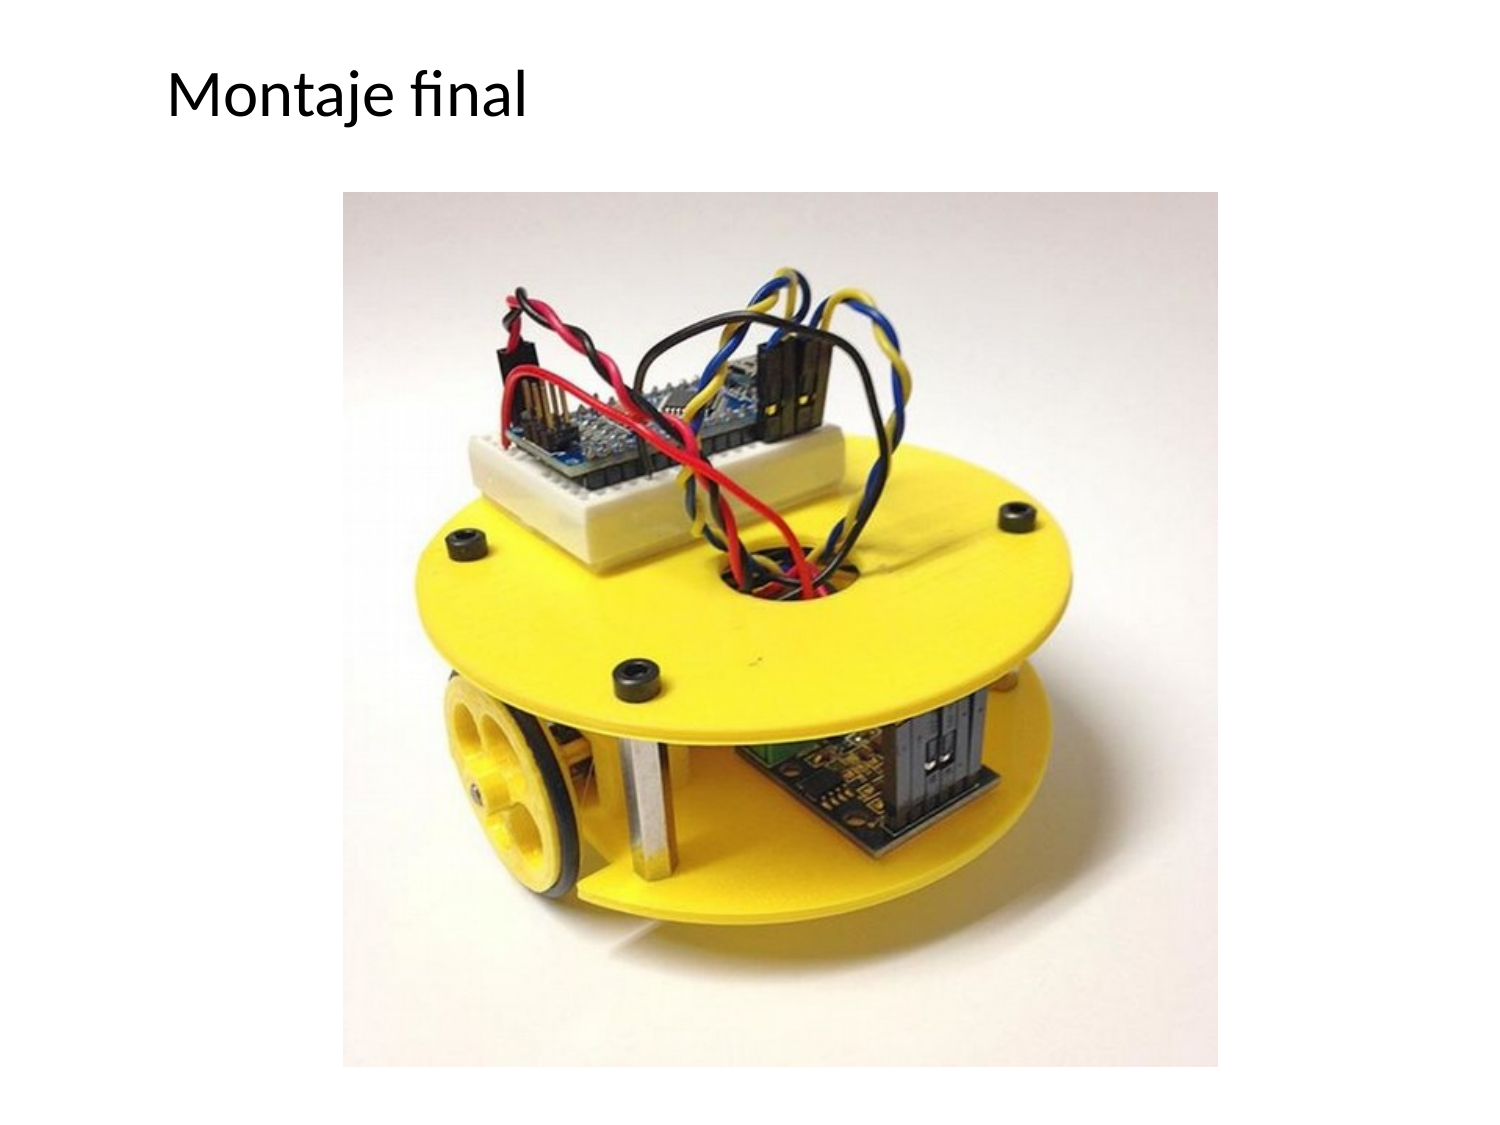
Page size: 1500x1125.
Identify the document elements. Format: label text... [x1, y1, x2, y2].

picture [343, 192, 1218, 1067]
text_box Montaje final [41, 42, 654, 139]
